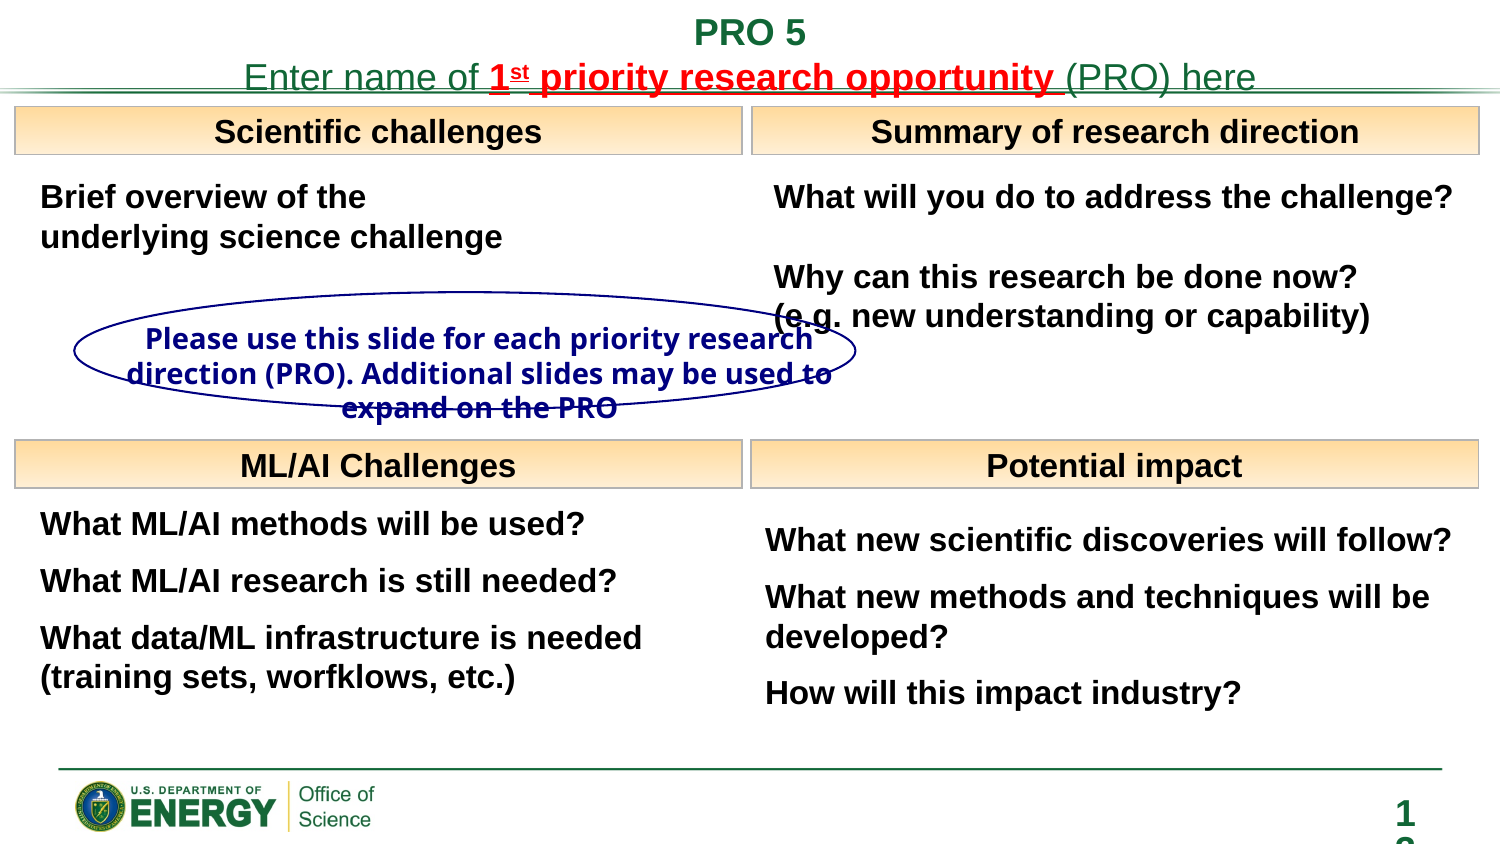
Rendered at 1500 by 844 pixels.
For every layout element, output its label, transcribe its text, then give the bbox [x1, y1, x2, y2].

text_box Brief overview of the underlying science challenge [25, 167, 559, 239]
picture [0, 107, 1500, 844]
text_box What new scientific discoveries will follow? What new methods and techniques will be developed? How will this impact industry? [750, 510, 1475, 674]
text_box What will you do to address the challenge? Why can this research be done now? (e.g. new understanding or capability) [758, 167, 1480, 300]
text_box Scientific challenges [14, 107, 743, 155]
text_box Please use this slide for each priority research direction (PRO). Additional slides may be used to expand on the PRO [89, 312, 871, 430]
text_box What ML/AI methods will be used? What ML/AI research is still needed? What data/ML infrastructure is needed (training sets, worfklows, etc.) [25, 495, 725, 658]
text_box Potential impact [751, 439, 1479, 488]
text_box <number> [1380, 781, 1443, 827]
text_box Please use this slide for each priority research direction (PRO). Additional slides may be used to expand on the PRO [89, 312, 854, 408]
title PRO 5 Enter name of 1st priority research opportunity (PRO) here [0, 0, 1500, 107]
text_box Summary of research direction [751, 107, 1480, 155]
text_box ML/AI Challenges [14, 439, 743, 488]
